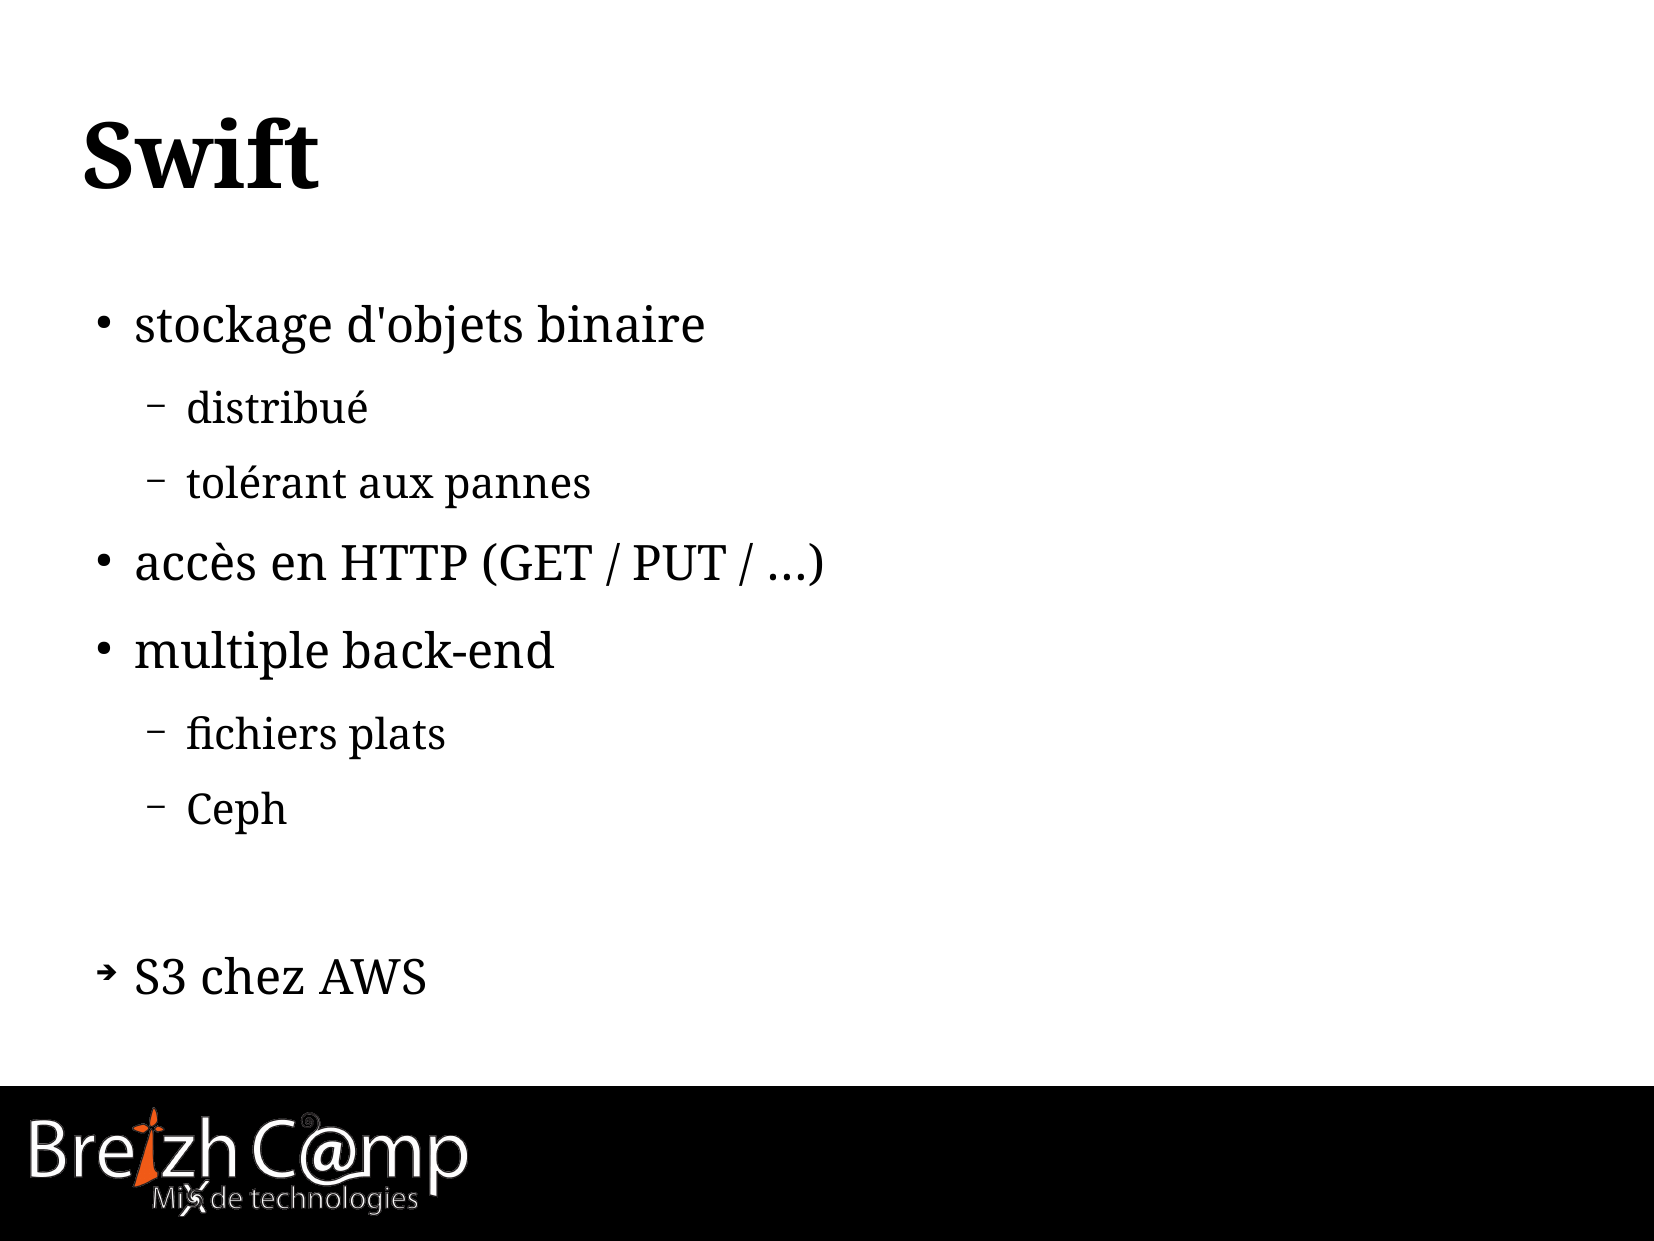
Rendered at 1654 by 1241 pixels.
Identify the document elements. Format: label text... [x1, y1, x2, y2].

picture [30, 1107, 468, 1217]
list stockage d'objets binaire distribué tolérant aux pannes accès en HTTP (GET / PUT / …) multiple back-end fichiers plats Ceph S3 chez AWS [82, 290, 1538, 1010]
title Swift [82, 49, 1571, 257]
